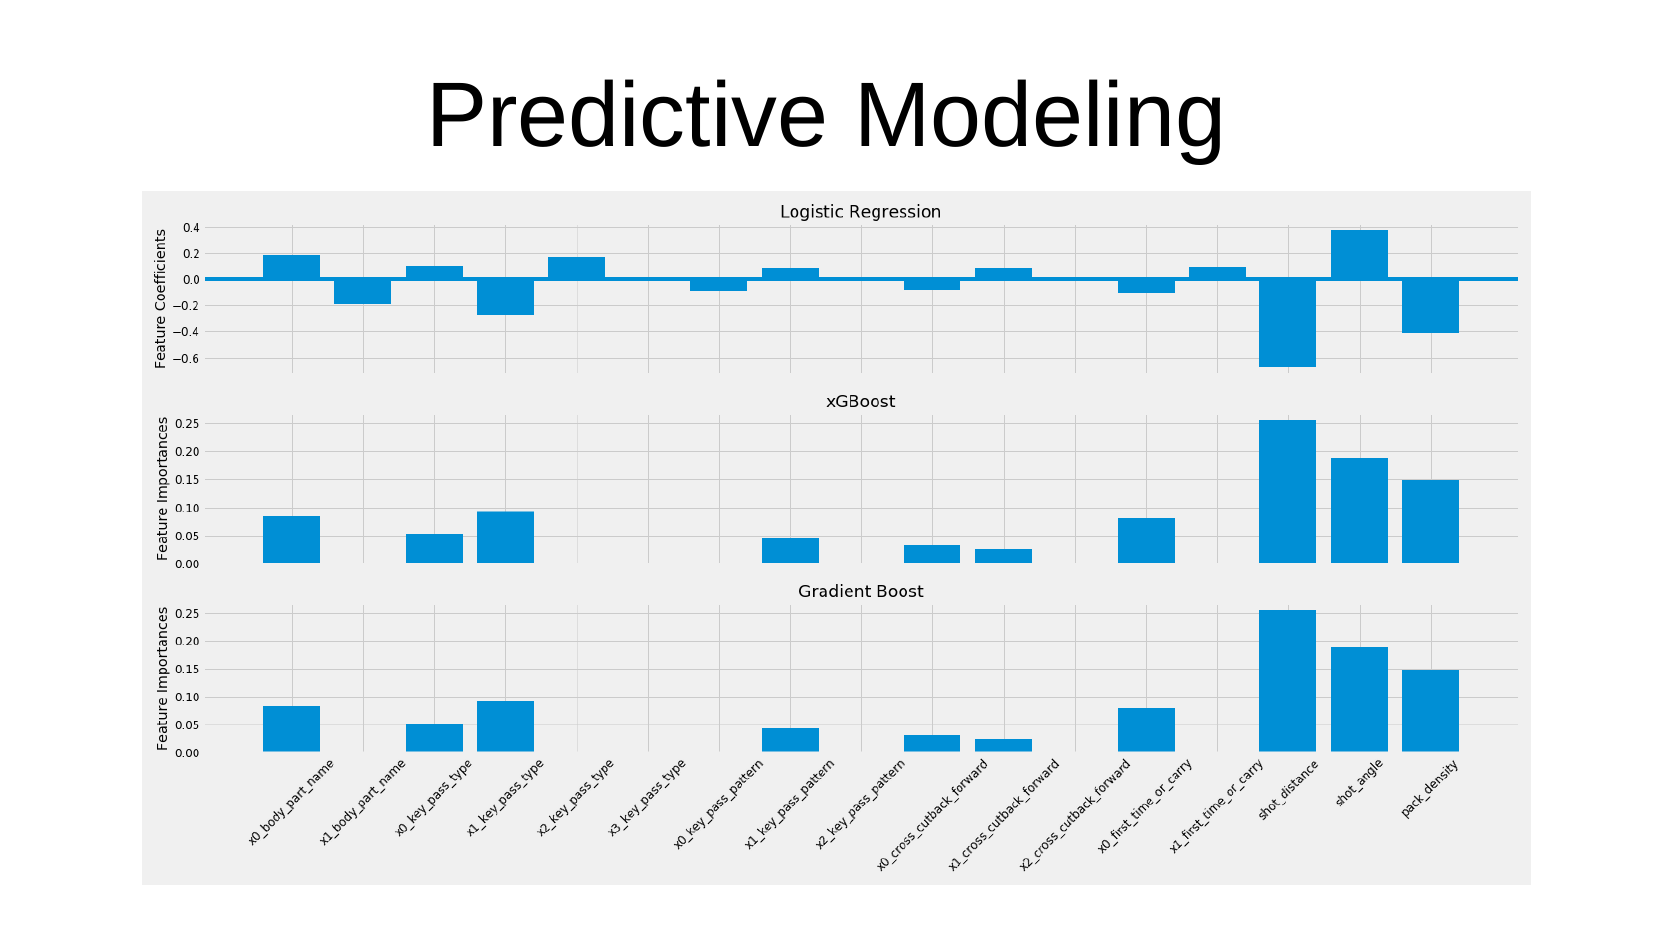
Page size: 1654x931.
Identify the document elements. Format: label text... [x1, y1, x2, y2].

picture [142, 191, 1531, 886]
title Predictive Modeling [82, 37, 1571, 193]
